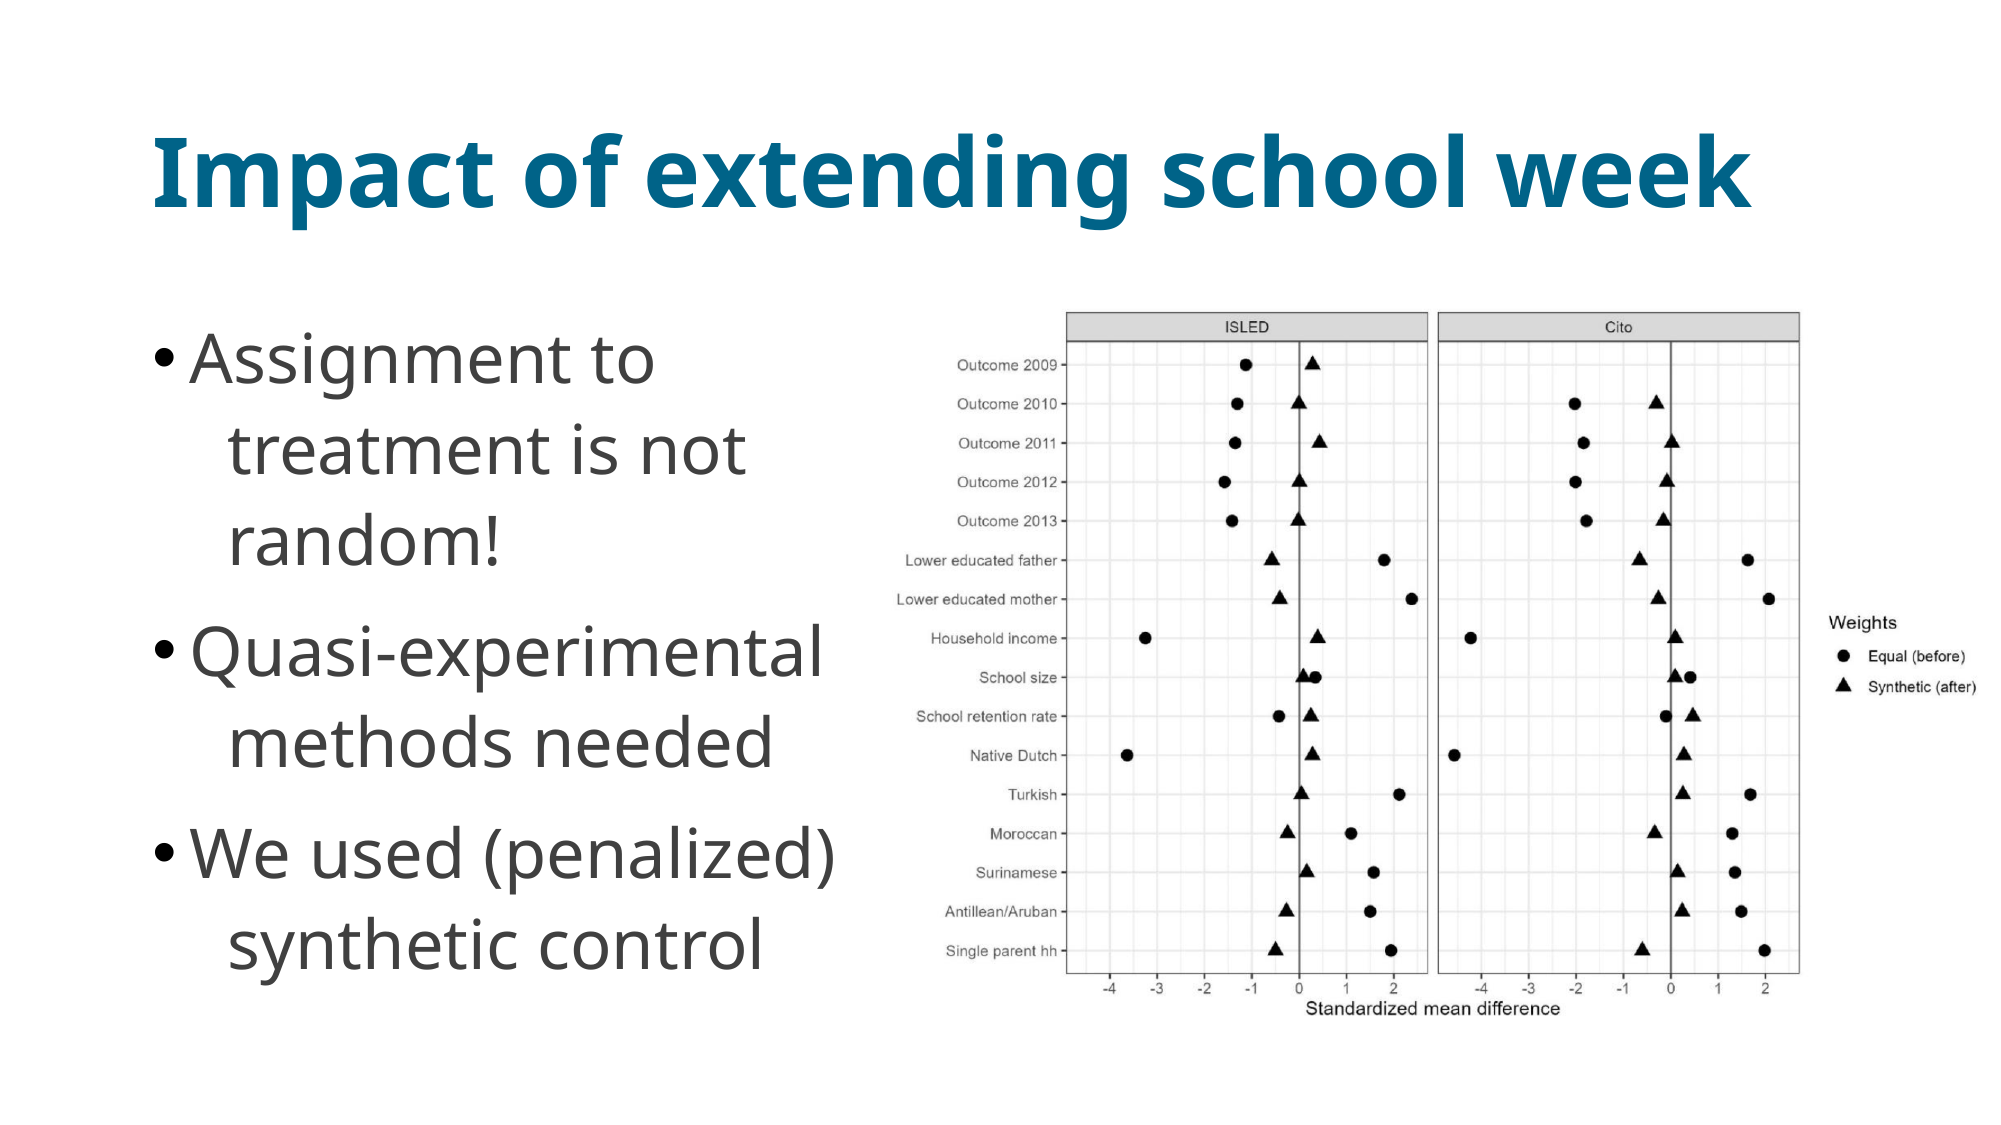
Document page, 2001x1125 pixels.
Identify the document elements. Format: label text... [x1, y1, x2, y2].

picture [885, 299, 1986, 1025]
list Assignment to treatment is not random! Quasi-experimental methods needed We used (penalized) synthetic control [137, 299, 868, 1066]
title Impact of extending school week [137, 59, 1863, 278]
